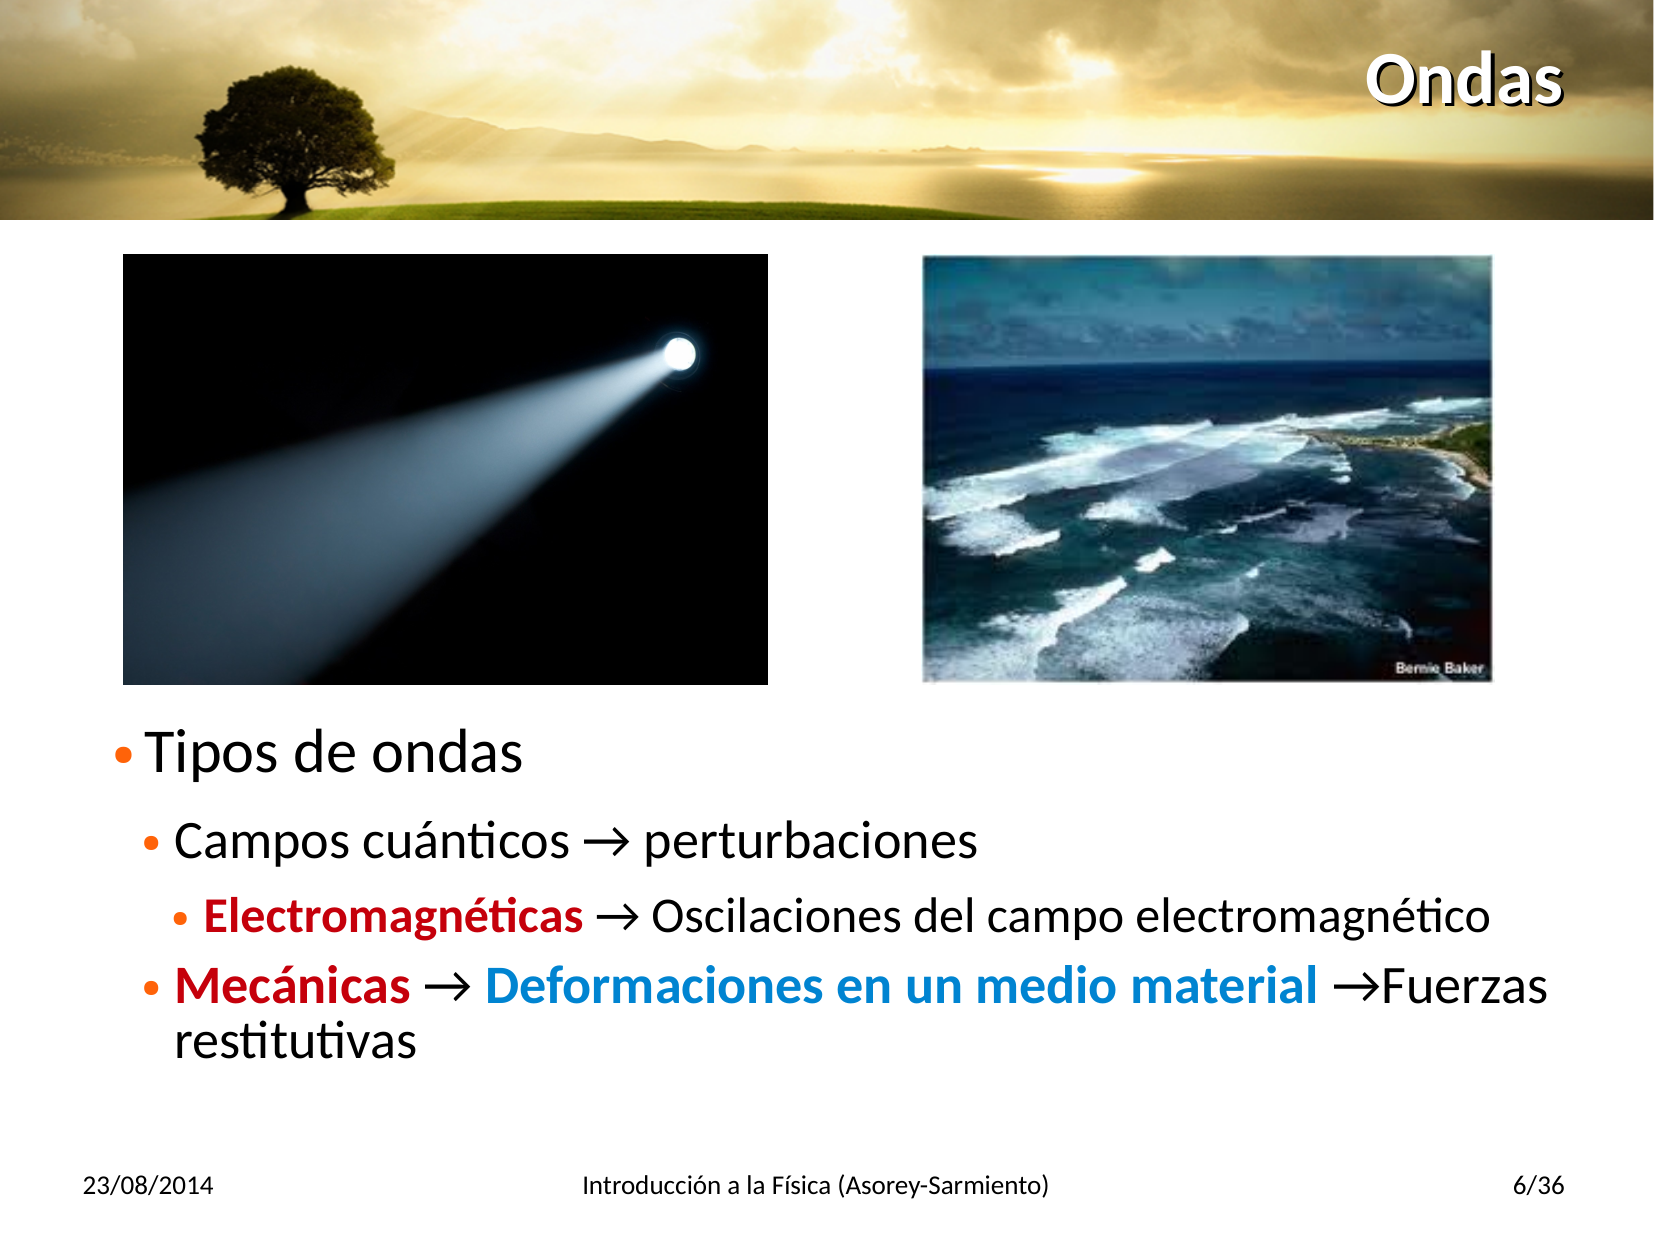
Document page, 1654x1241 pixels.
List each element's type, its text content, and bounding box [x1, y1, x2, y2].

list Tipos de ondas Campos cuánticos → perturbaciones Electromagnéticas → Oscilaciones del campo electromagnético Mecánicas → Deformaciones en un medio material →Fuerzas restitutivas [82, 725, 1571, 1155]
title Ondas [75, 19, 1564, 151]
picture [0, 0, 1654, 220]
picture [921, 254, 1495, 685]
picture [123, 254, 768, 685]
